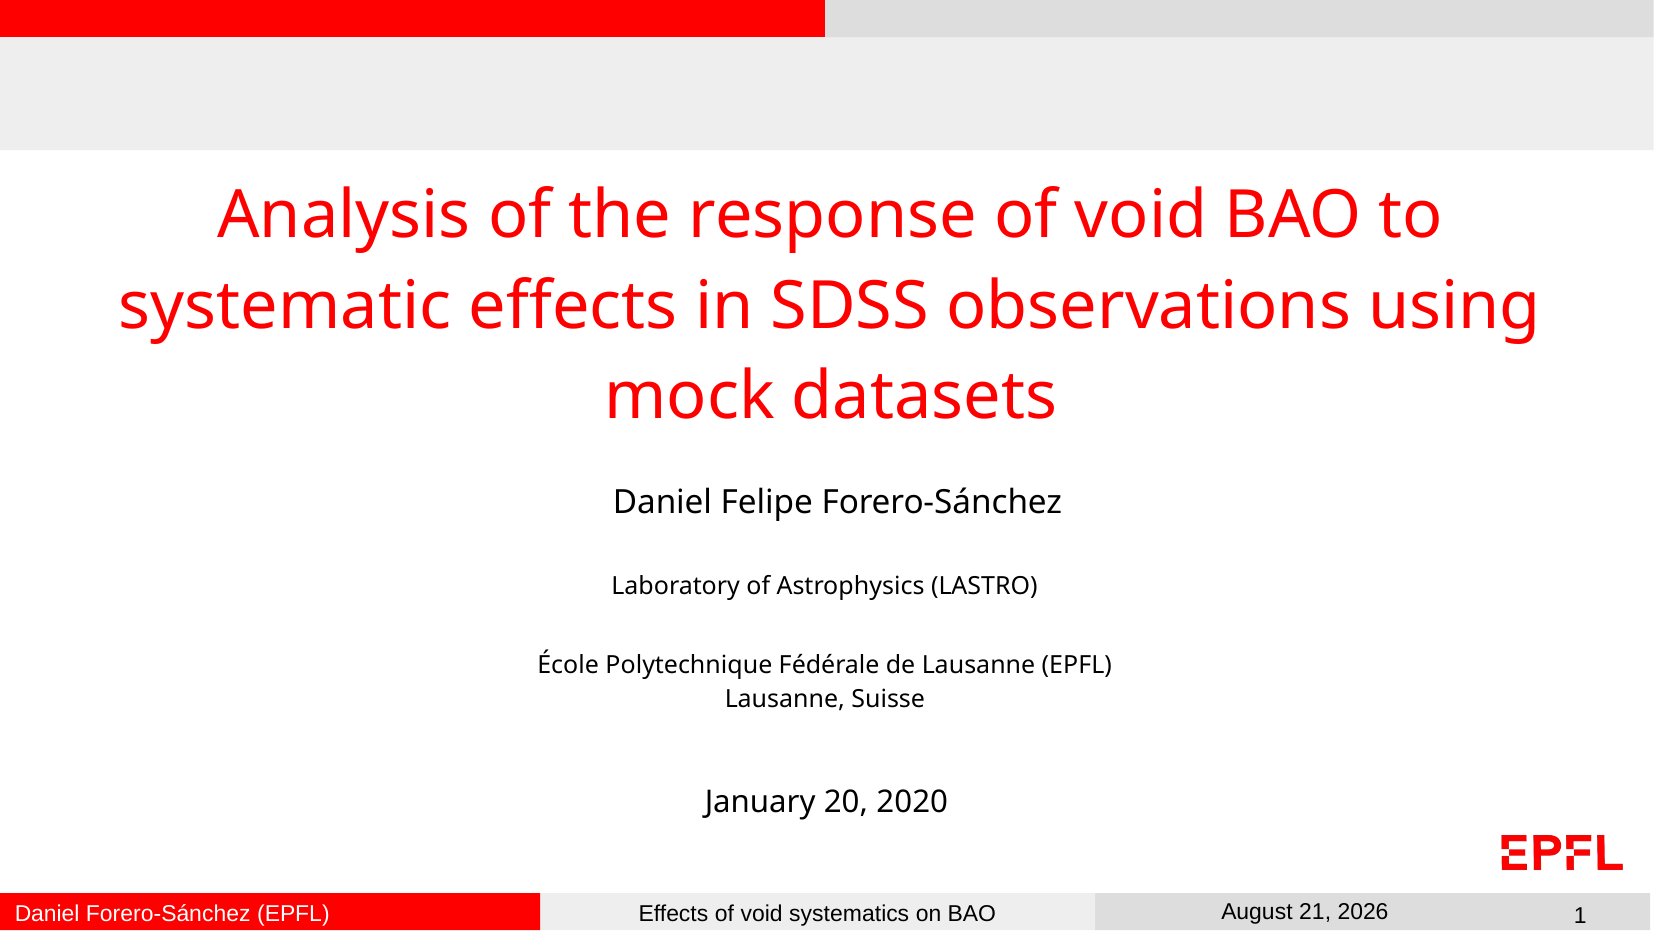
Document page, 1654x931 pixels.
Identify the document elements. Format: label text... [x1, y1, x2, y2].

text_box Laboratory of Astrophysics (LASTRO) École Polytechnique Fédérale de Lausanne (EPFL) Lausanne, Suisse [450, 567, 1201, 726]
picture [1487, 820, 1638, 885]
subtitle Analysis of the response of void BAO to systematic effects in SDSS observations using mock datasets [86, 201, 1576, 404]
text_box January 20, 2020 [690, 771, 964, 832]
text_box Daniel Felipe Forero-Sánchez [614, 470, 1062, 534]
